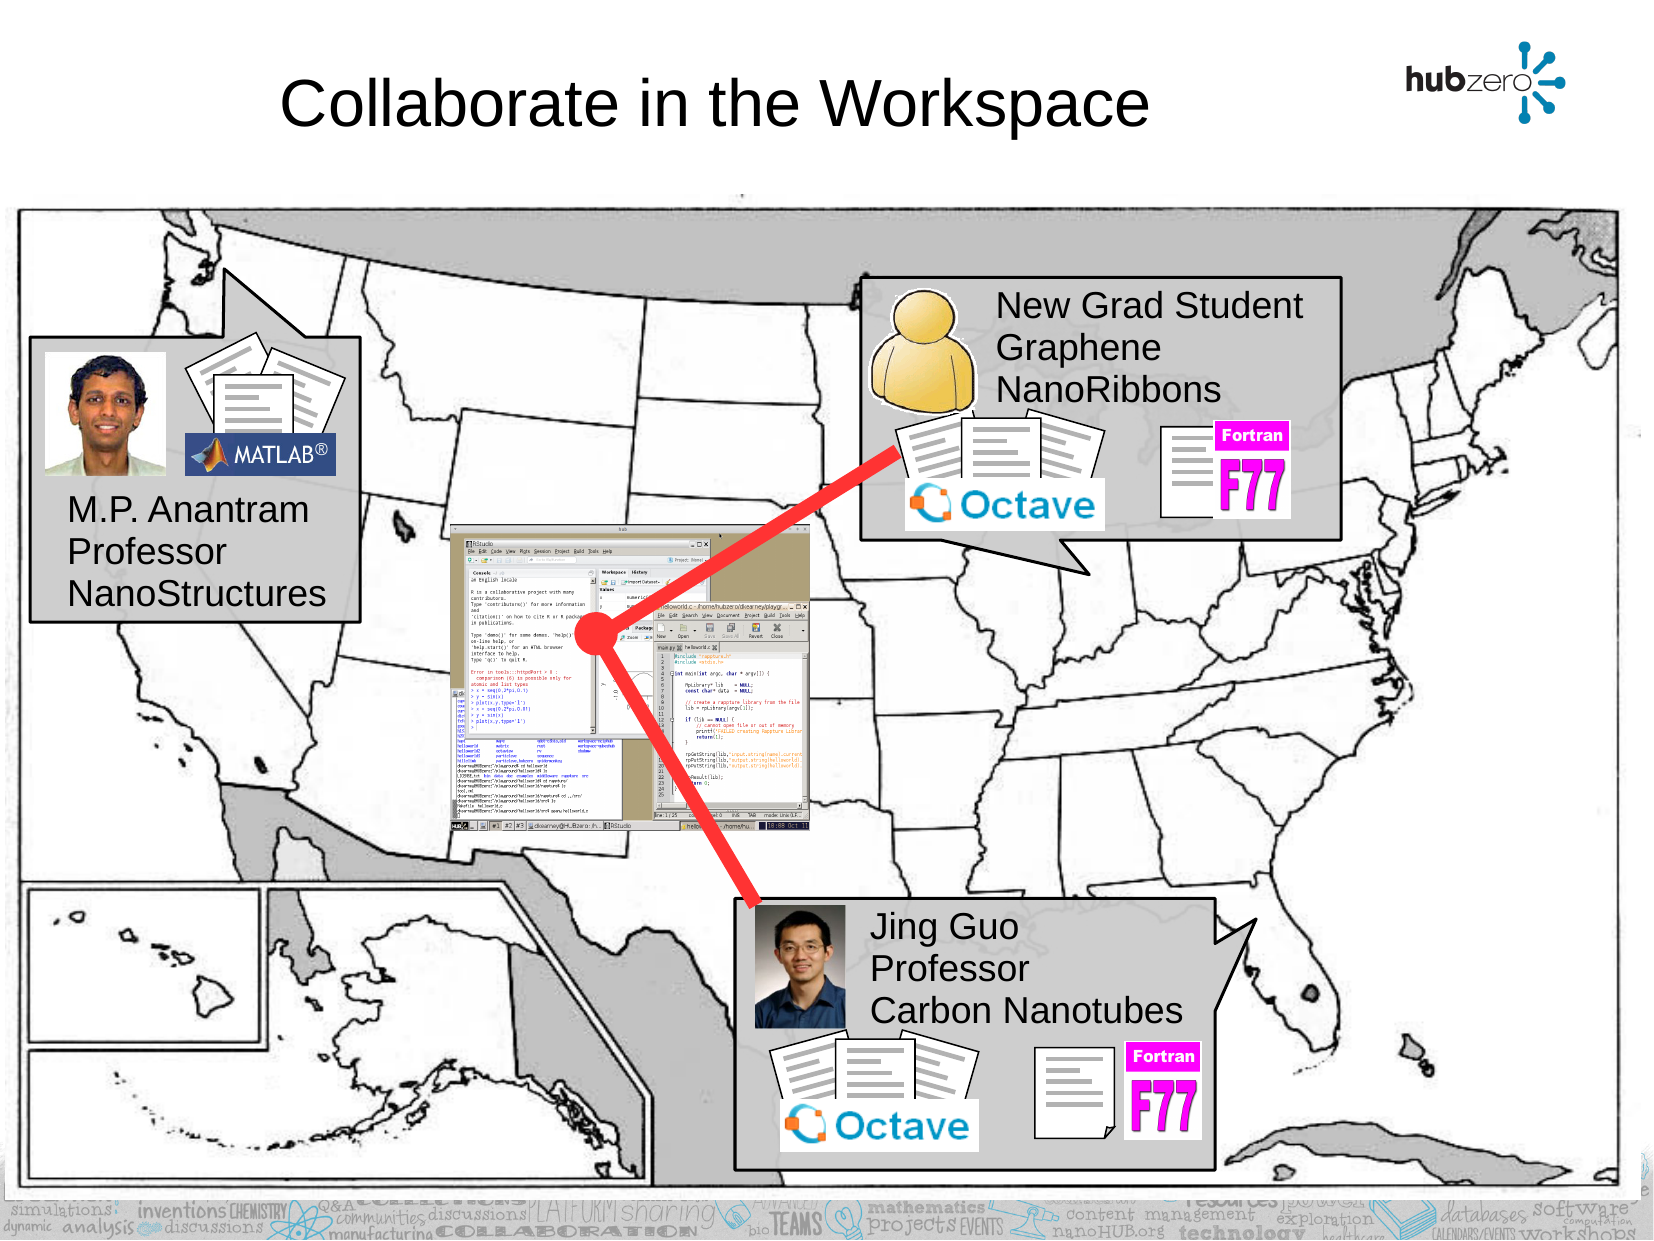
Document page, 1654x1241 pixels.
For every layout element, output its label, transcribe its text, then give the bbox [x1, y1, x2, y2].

text_box New Grad Student Graphene NanoRibbons [980, 277, 1319, 419]
text_box Jing Guo Professor Carbon Nanotubes [855, 898, 1199, 1040]
text_box [860, 277, 1342, 575]
picture [0, 194, 1654, 1240]
title Collaborate in the Workspace [82, 46, 1351, 161]
text_box M.P. Anantram Professor NanoStructures [52, 481, 342, 623]
picture [1402, 38, 1569, 127]
text_box [735, 898, 1257, 1171]
text_box [30, 268, 361, 623]
